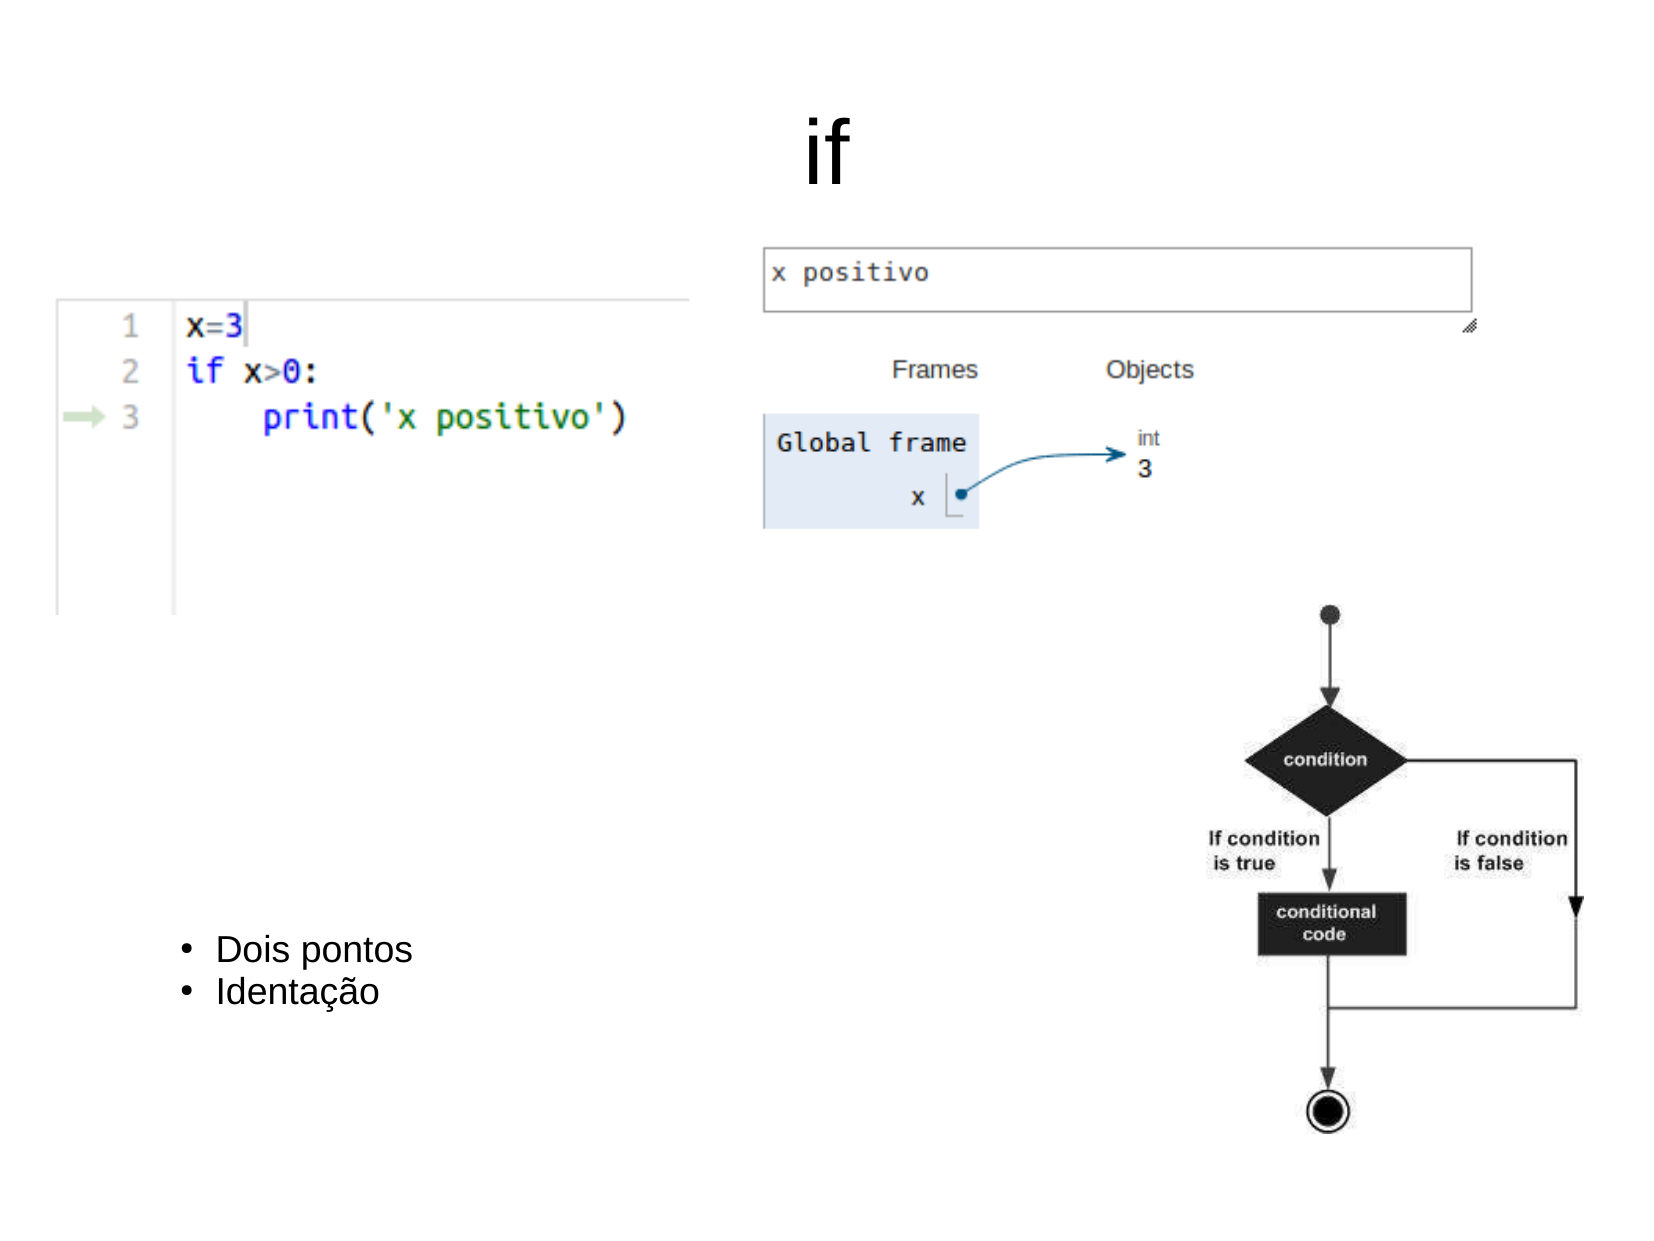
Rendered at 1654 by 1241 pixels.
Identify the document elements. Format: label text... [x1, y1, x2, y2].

text_box Dois pontos Identação [165, 921, 1169, 1111]
picture [1169, 604, 1584, 1134]
picture [739, 243, 1600, 567]
title if [82, 49, 1571, 257]
picture [35, 283, 690, 615]
